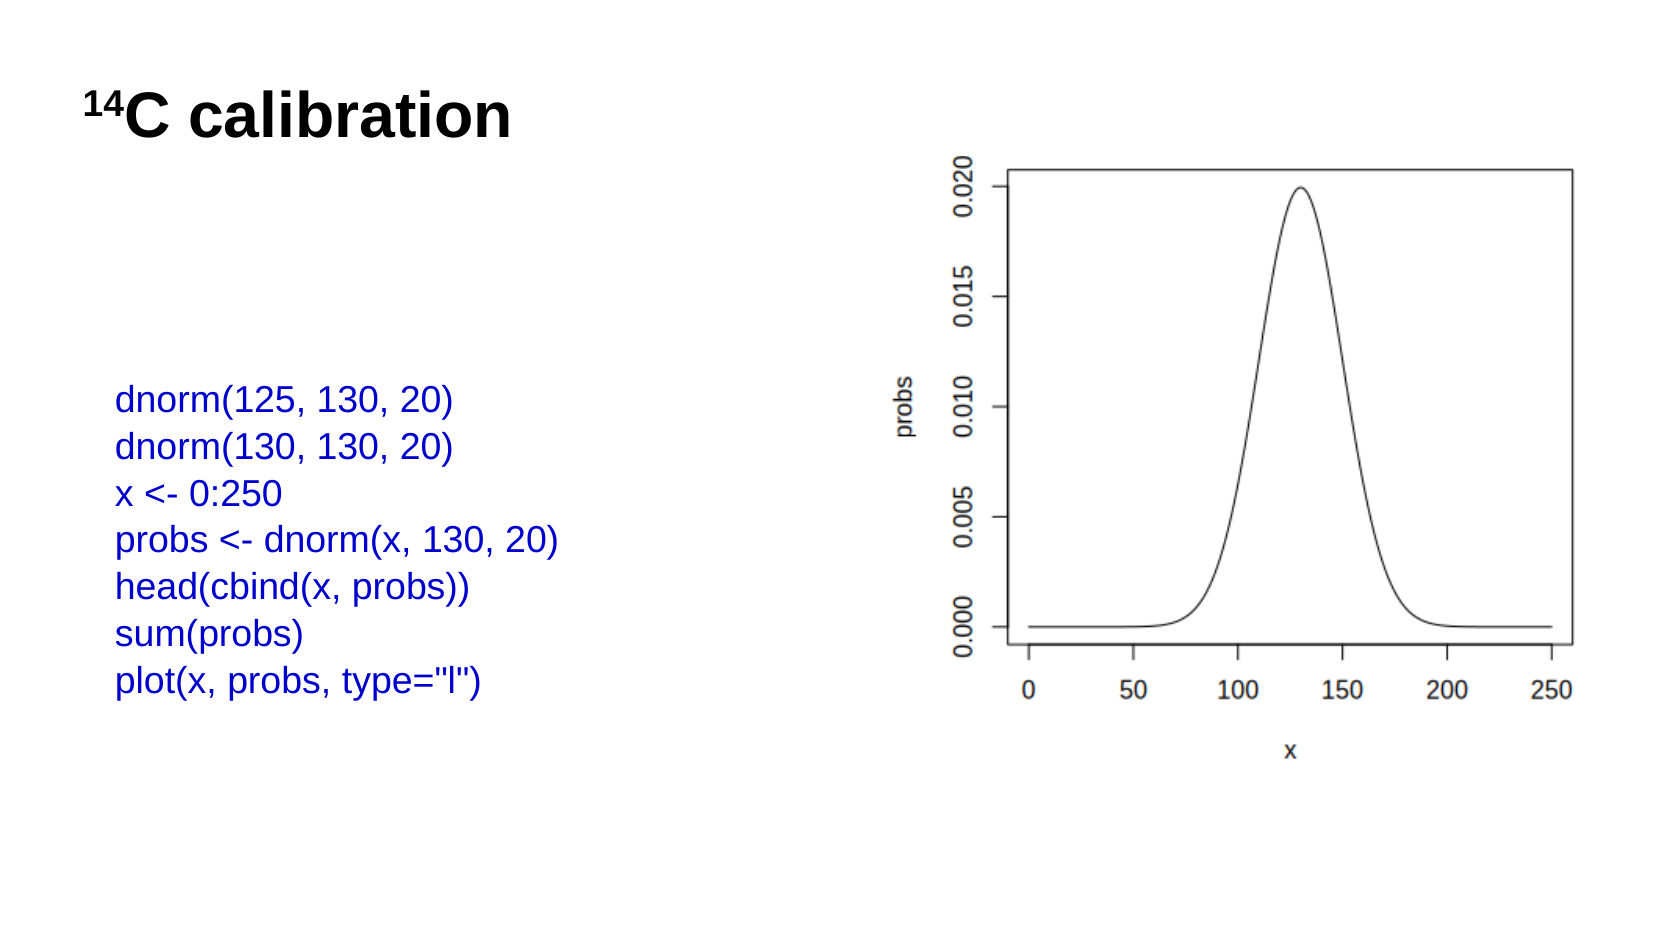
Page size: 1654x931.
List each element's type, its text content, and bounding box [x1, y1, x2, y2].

text_box 14C calibration [82, 55, 885, 252]
text_box dnorm(125, 130, 20) dnorm(130, 130, 20) x <- 0:250 probs <- dnorm(x, 130, 20) head(cbind(x, probs)) sum(probs) plot(x, probs, type="l") [114, 373, 1603, 826]
picture [885, 47, 1636, 798]
